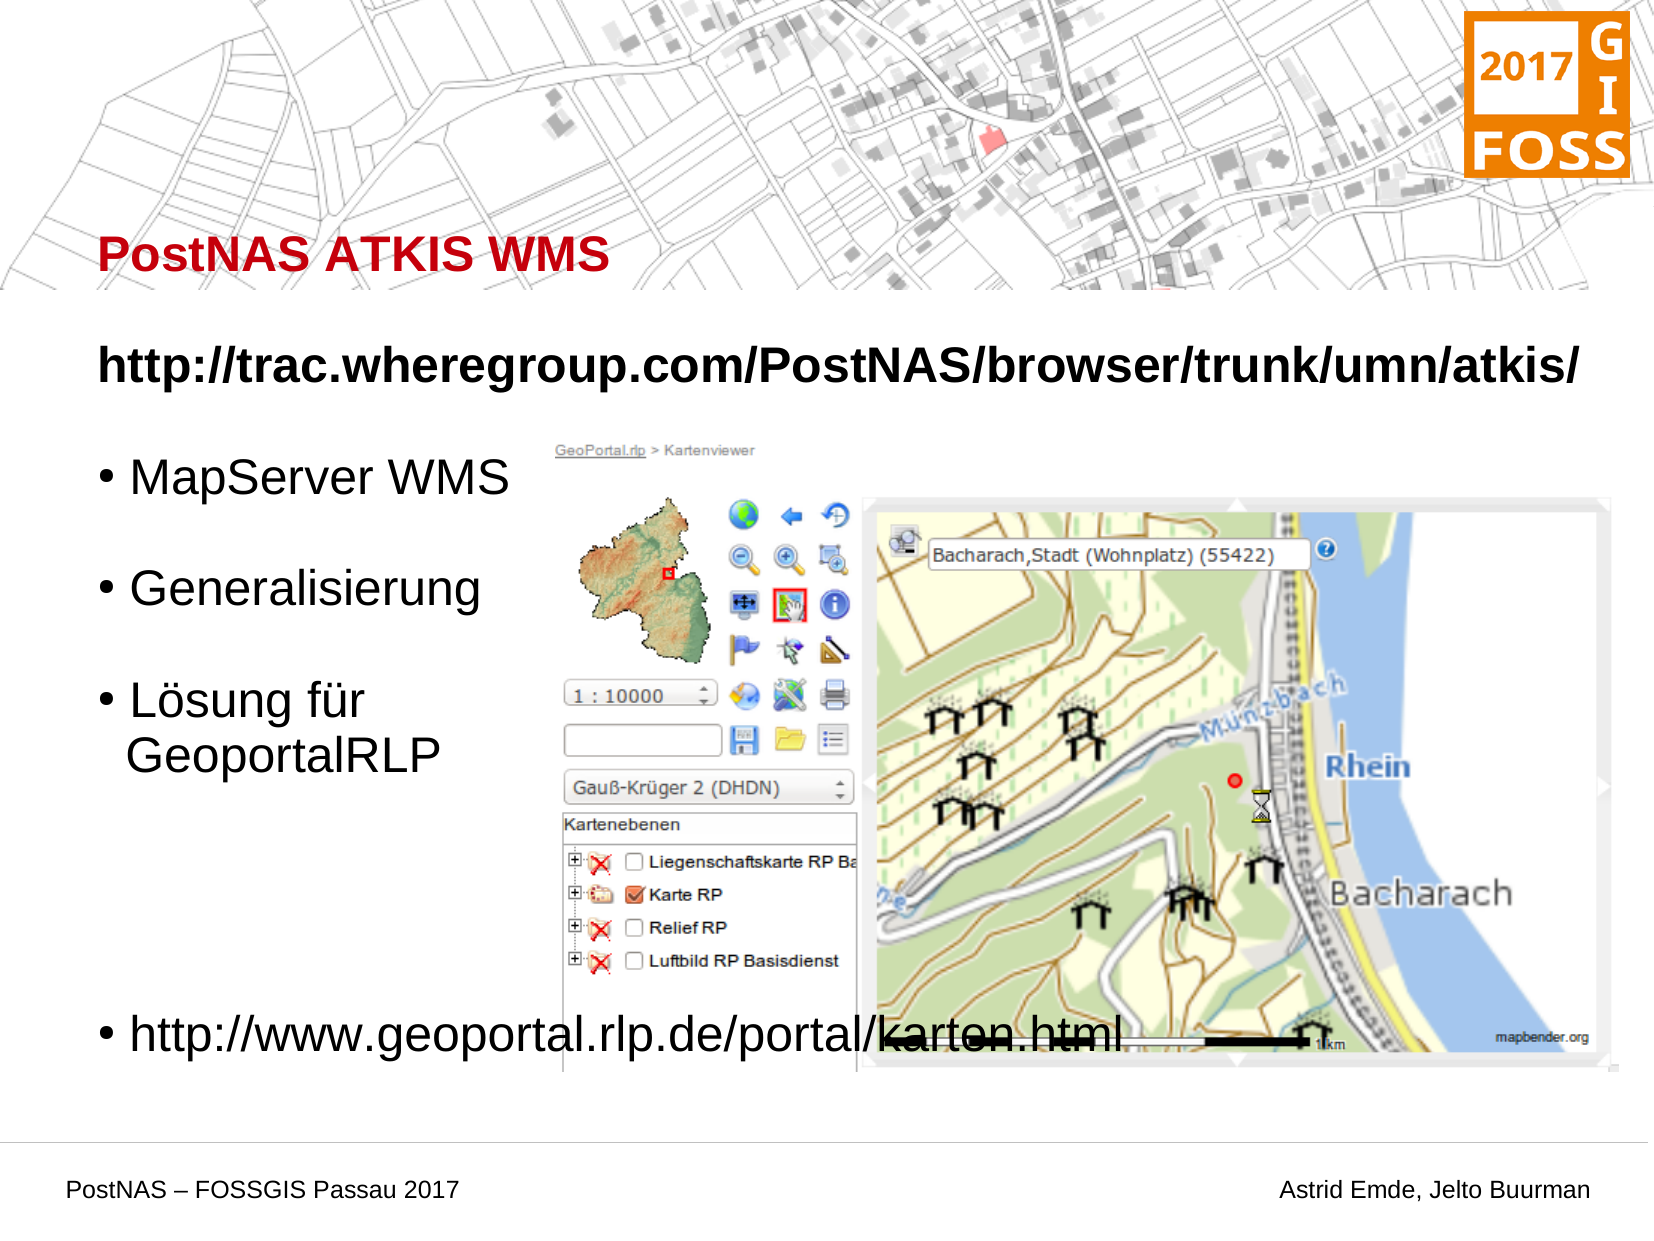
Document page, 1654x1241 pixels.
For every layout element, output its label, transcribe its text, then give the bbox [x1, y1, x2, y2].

picture [1464, 11, 1630, 178]
picture [555, 442, 1619, 1072]
text_box PostNAS ATKIS WMS http://trac.wheregroup.com/PostNAS/browser/trunk/umn/atkis/ MapServer WMS Generalisierung Lösung für GeoportalRLP http://www.geoportal.rlp.de/portal/karten.html [82, 218, 1595, 1046]
